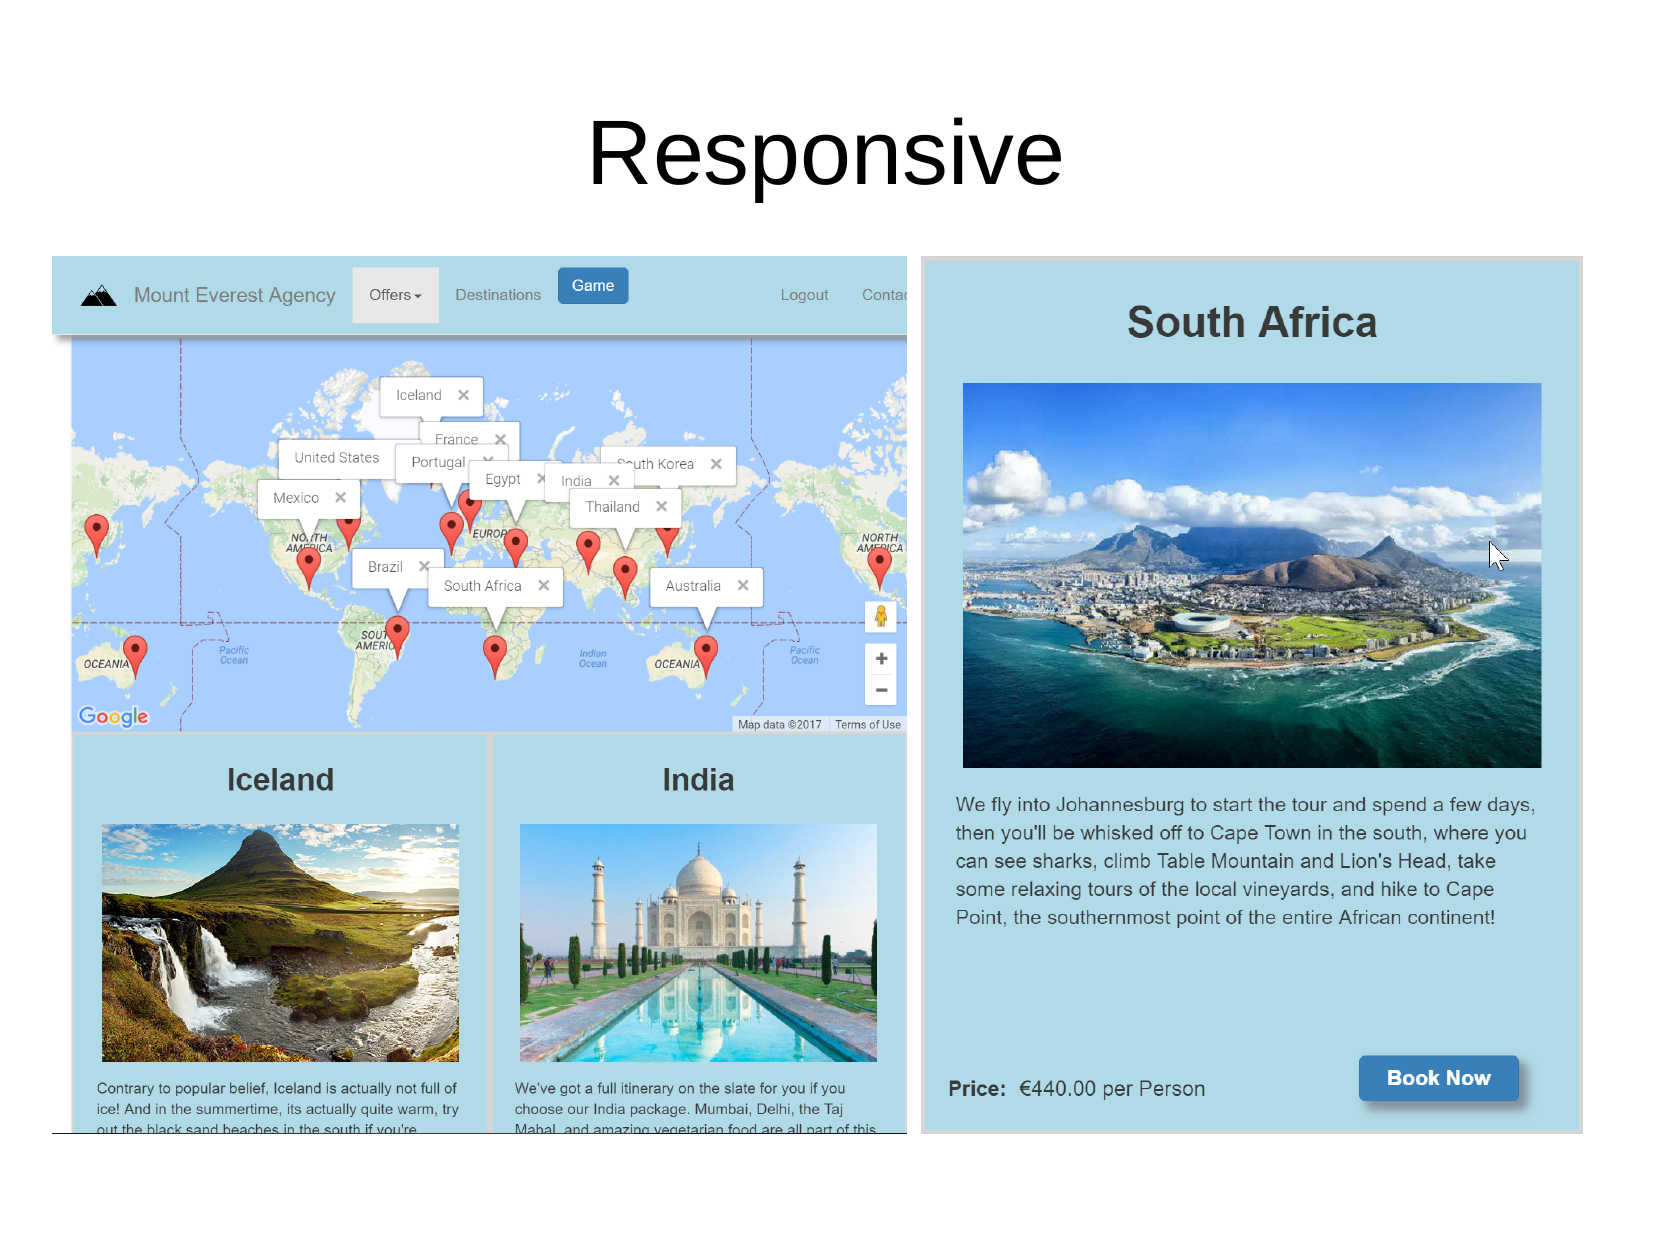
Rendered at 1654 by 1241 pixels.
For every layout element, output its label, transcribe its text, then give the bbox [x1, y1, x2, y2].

title Responsive [82, 49, 1571, 257]
picture [52, 256, 907, 1134]
picture [921, 256, 1583, 1134]
